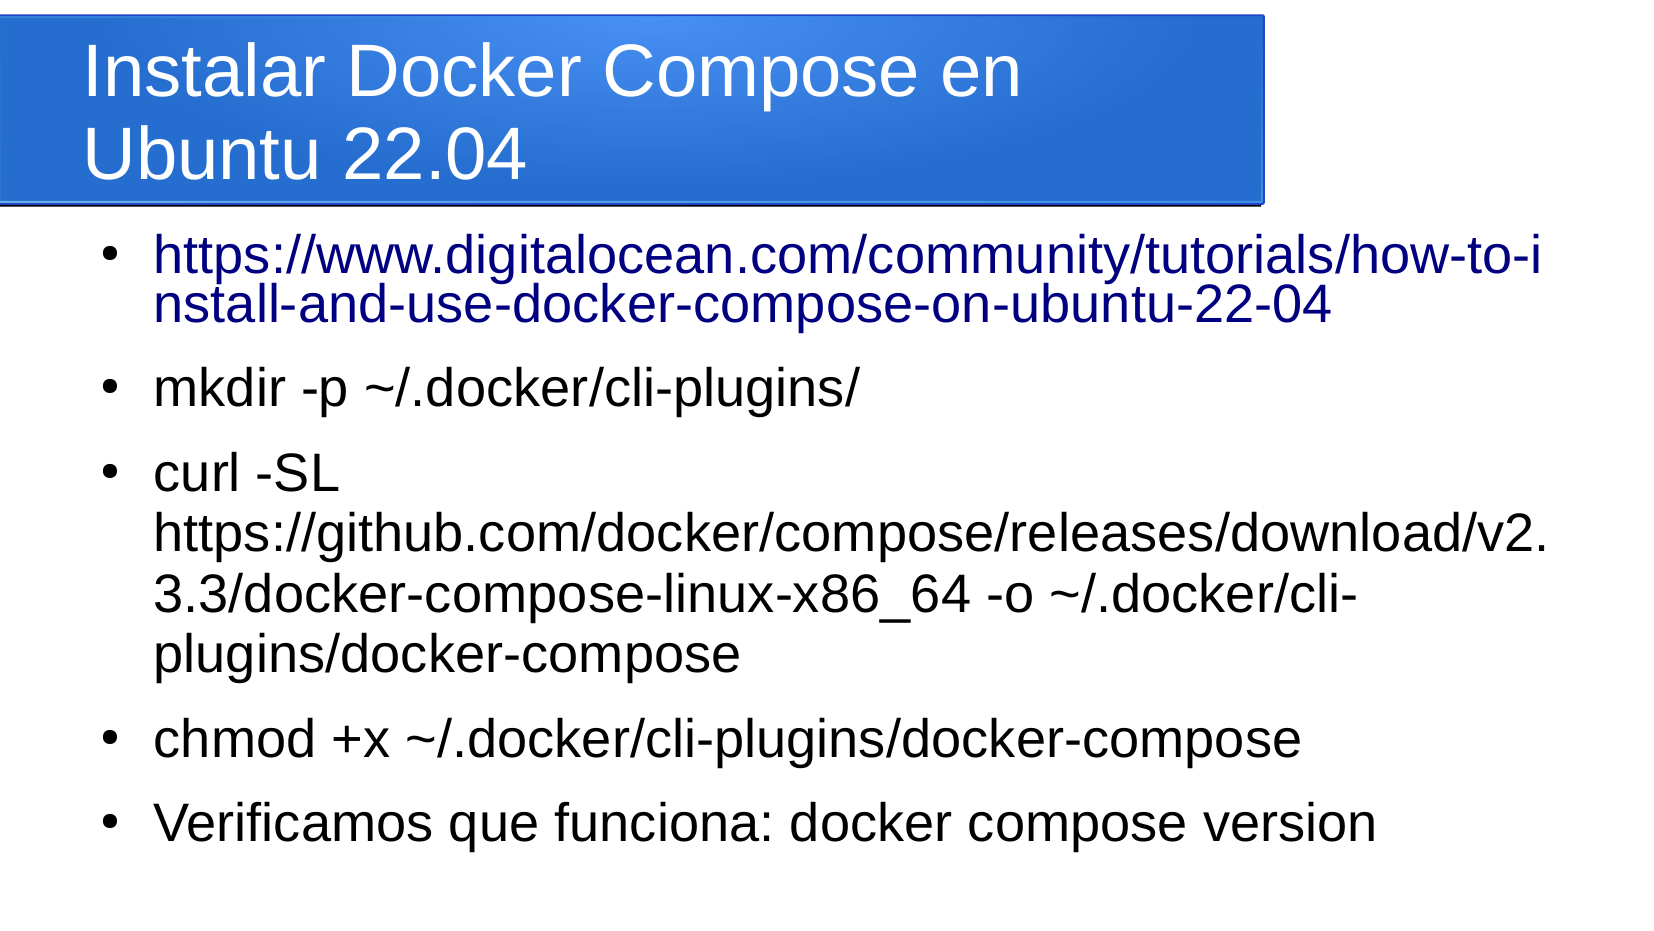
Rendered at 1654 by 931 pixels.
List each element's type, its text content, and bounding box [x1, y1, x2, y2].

list https://www.digitalocean.com/community/tutorials/how-to-install-and-use-docker-compose-on-ubuntu-22-04 mkdir -p ~/.docker/cli-plugins/ curl -SL https://github.com/docker/compose/releases/download/v2.3.3/docker-compose-linux-x86_64 -o ~/.docker/cli-plugins/docker-compose chmod +x ~/.docker/cli-plugins/docker-compose Verificamos que funciona: docker compose version [82, 224, 1571, 886]
title Instalar Docker Compose en Ubuntu 22.04 [82, 29, 1235, 196]
